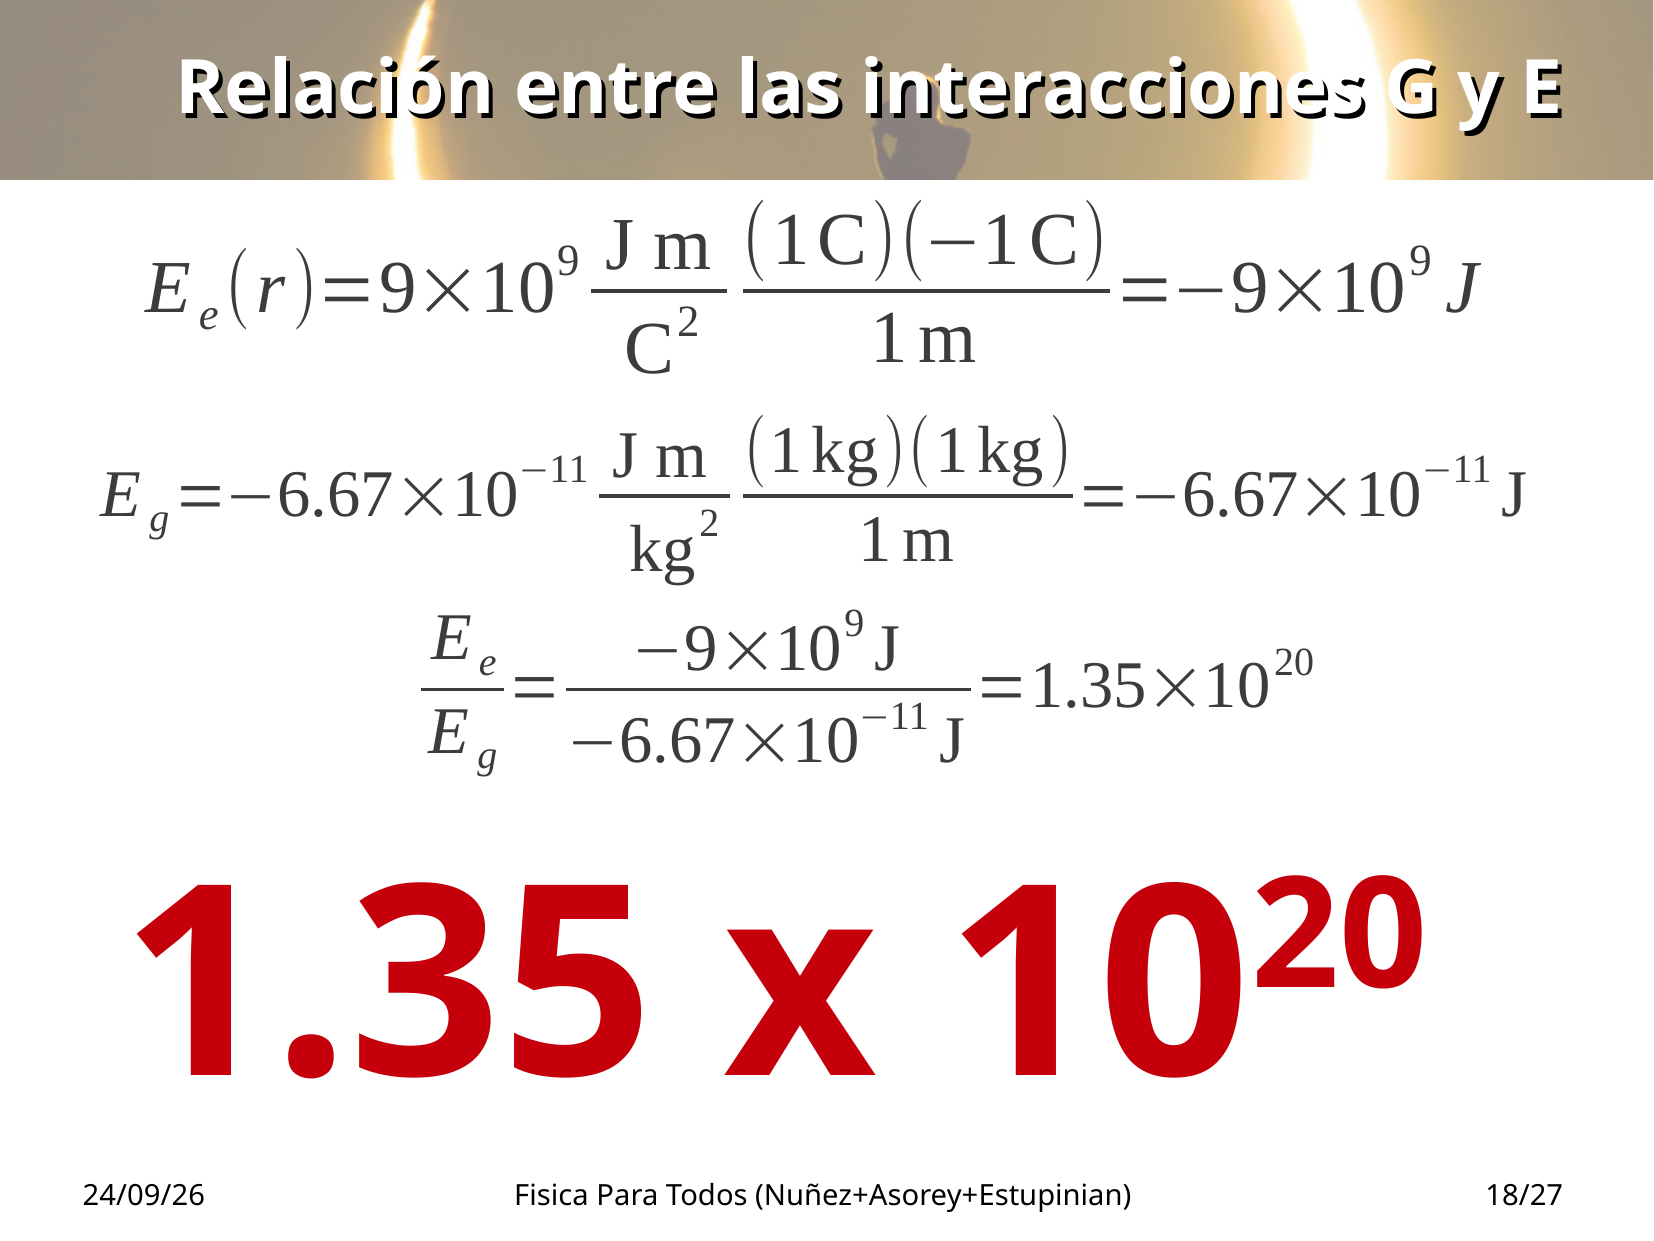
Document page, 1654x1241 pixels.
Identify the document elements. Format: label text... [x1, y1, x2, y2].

picture [0, 0, 1654, 180]
chart [135, 195, 1497, 391]
title 1.35 x 1020 [99, 816, 1450, 1127]
chart [90, 411, 1537, 586]
title Relación entre las interacciones G y E [75, 19, 1564, 151]
chart [411, 600, 1321, 779]
